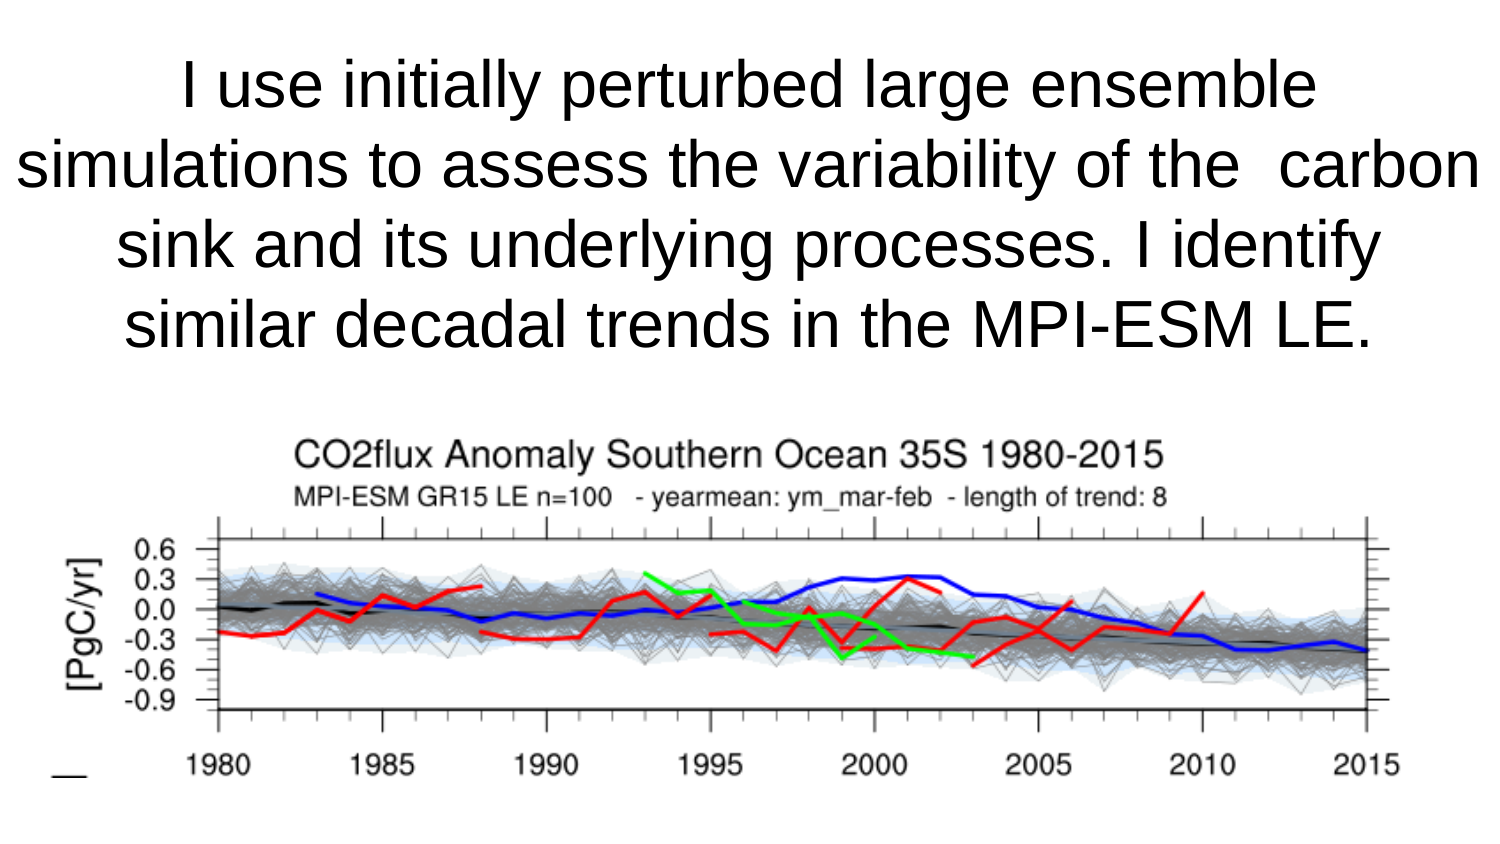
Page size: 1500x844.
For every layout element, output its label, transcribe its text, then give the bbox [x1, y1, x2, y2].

title I use initially perturbed large ensemble simulations to assess the variability of the carbon sink and its underlying processes. I identify similar decadal trends in the MPI-ESM LE. [0, 33, 1500, 175]
picture [46, 403, 1411, 779]
